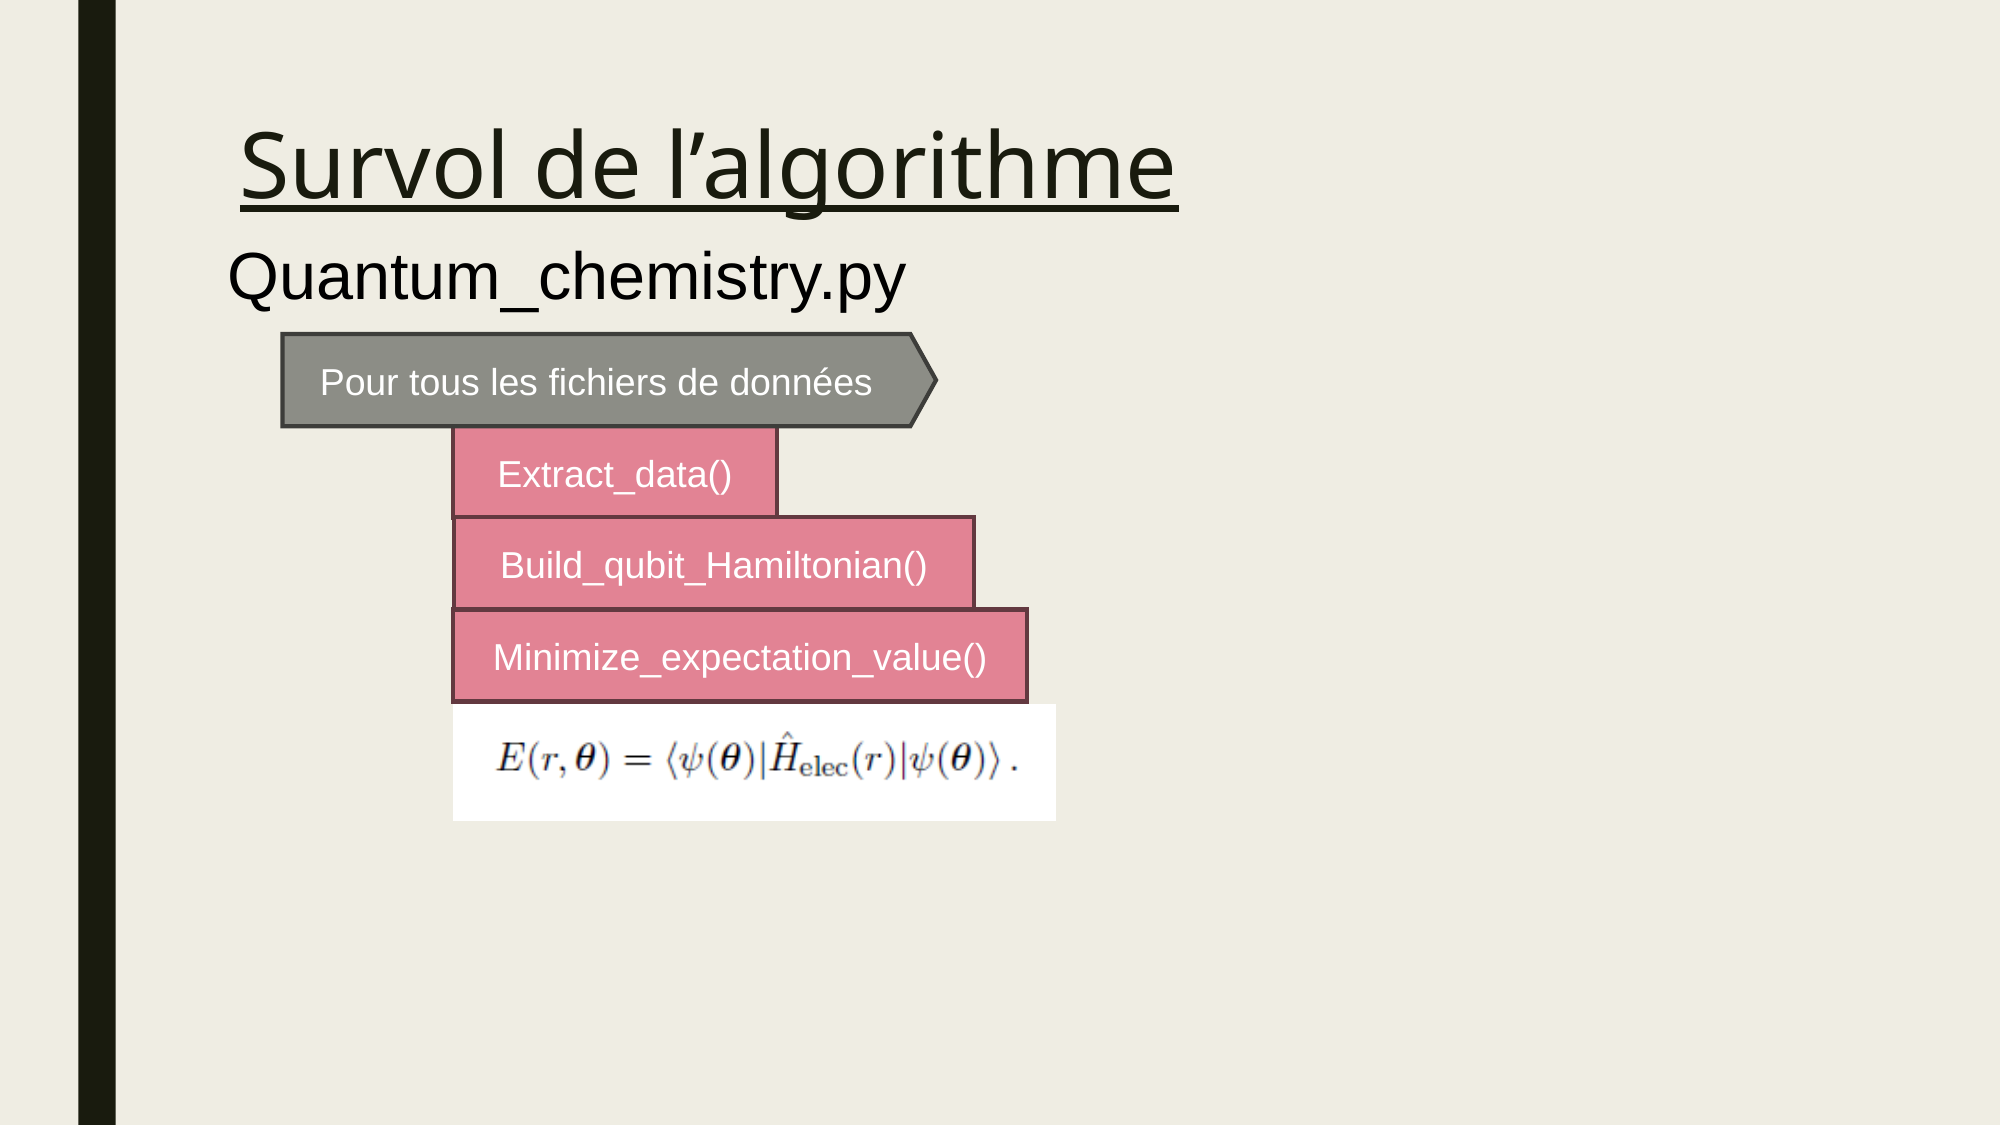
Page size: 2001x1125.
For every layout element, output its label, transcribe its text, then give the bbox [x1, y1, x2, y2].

text_box Pour tous les fichiers de données [282, 334, 937, 427]
text_box Build_qubit_Hamiltonian() [453, 517, 975, 609]
picture [453, 704, 1056, 821]
title Survol de l’algorithme [225, 112, 1800, 357]
text_box Minimize_expectation_value() [453, 609, 1028, 702]
text_box Quantum_chemistry.py [212, 234, 1788, 327]
text_box Extract_data() [453, 427, 778, 517]
